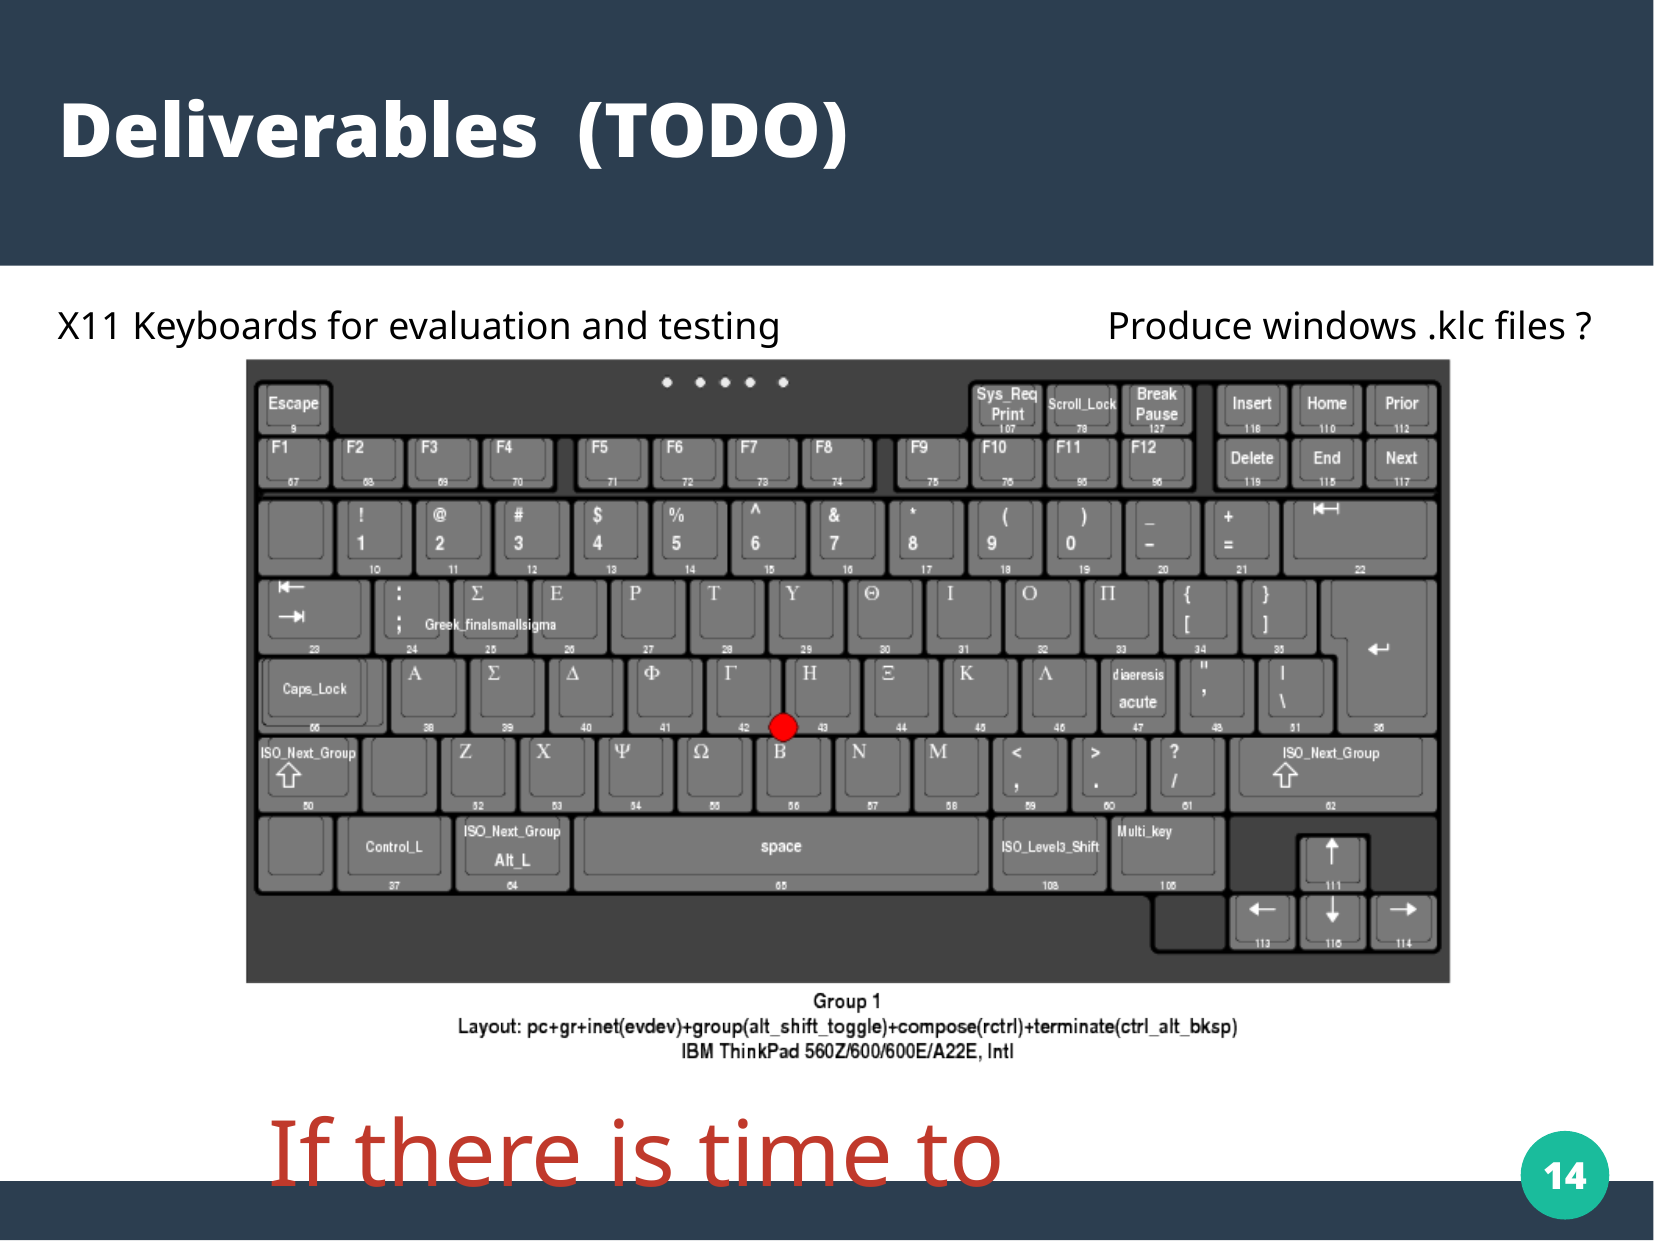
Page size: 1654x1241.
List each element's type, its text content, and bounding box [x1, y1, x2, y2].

picture [190, 206, 1506, 1137]
text_box If there is time to implement [253, 1080, 1436, 1229]
text_box Produce windows .klc files ? [1092, 292, 1557, 355]
title Deliverables (TODO) [59, 49, 1595, 207]
text_box X11 Keyboards for evaluation and testing [42, 292, 709, 355]
